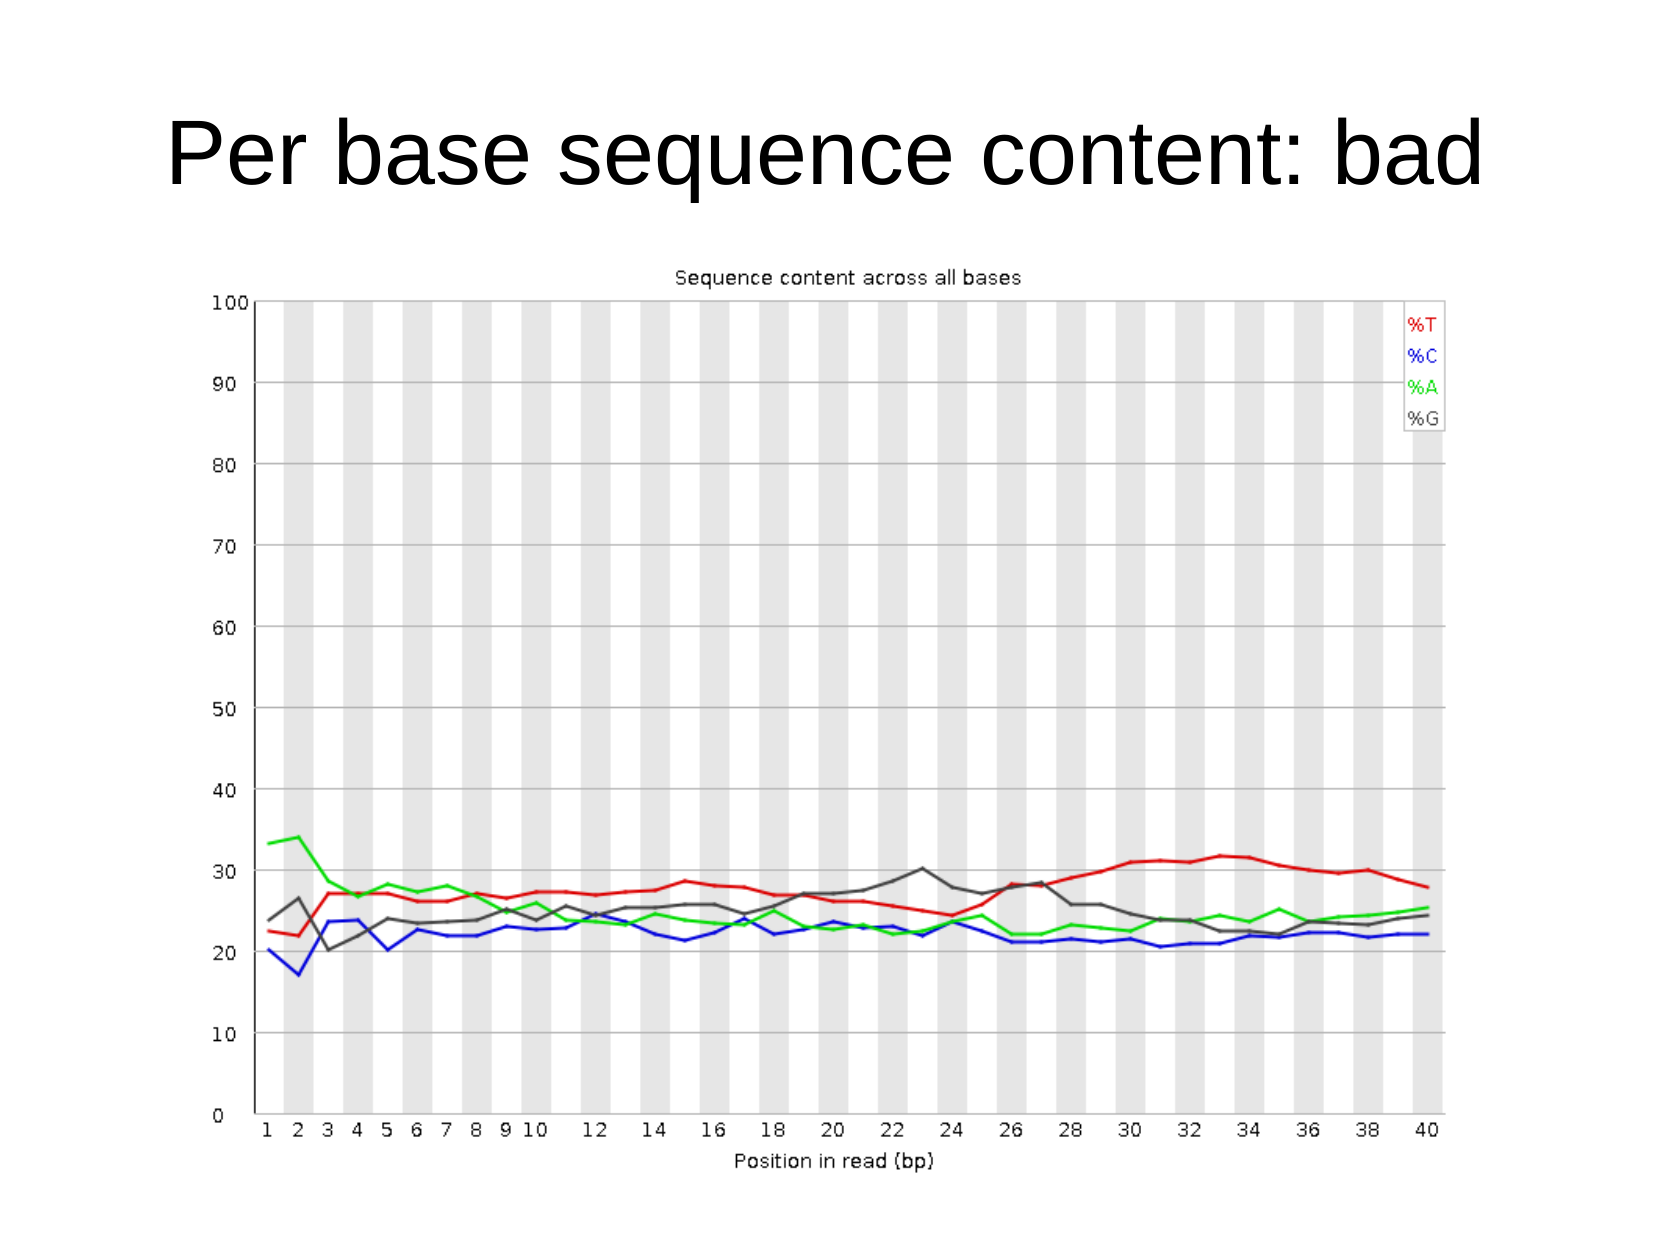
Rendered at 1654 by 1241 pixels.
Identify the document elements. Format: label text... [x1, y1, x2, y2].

picture [209, 238, 1460, 1176]
title Per base sequence content: bad [82, 49, 1571, 257]
